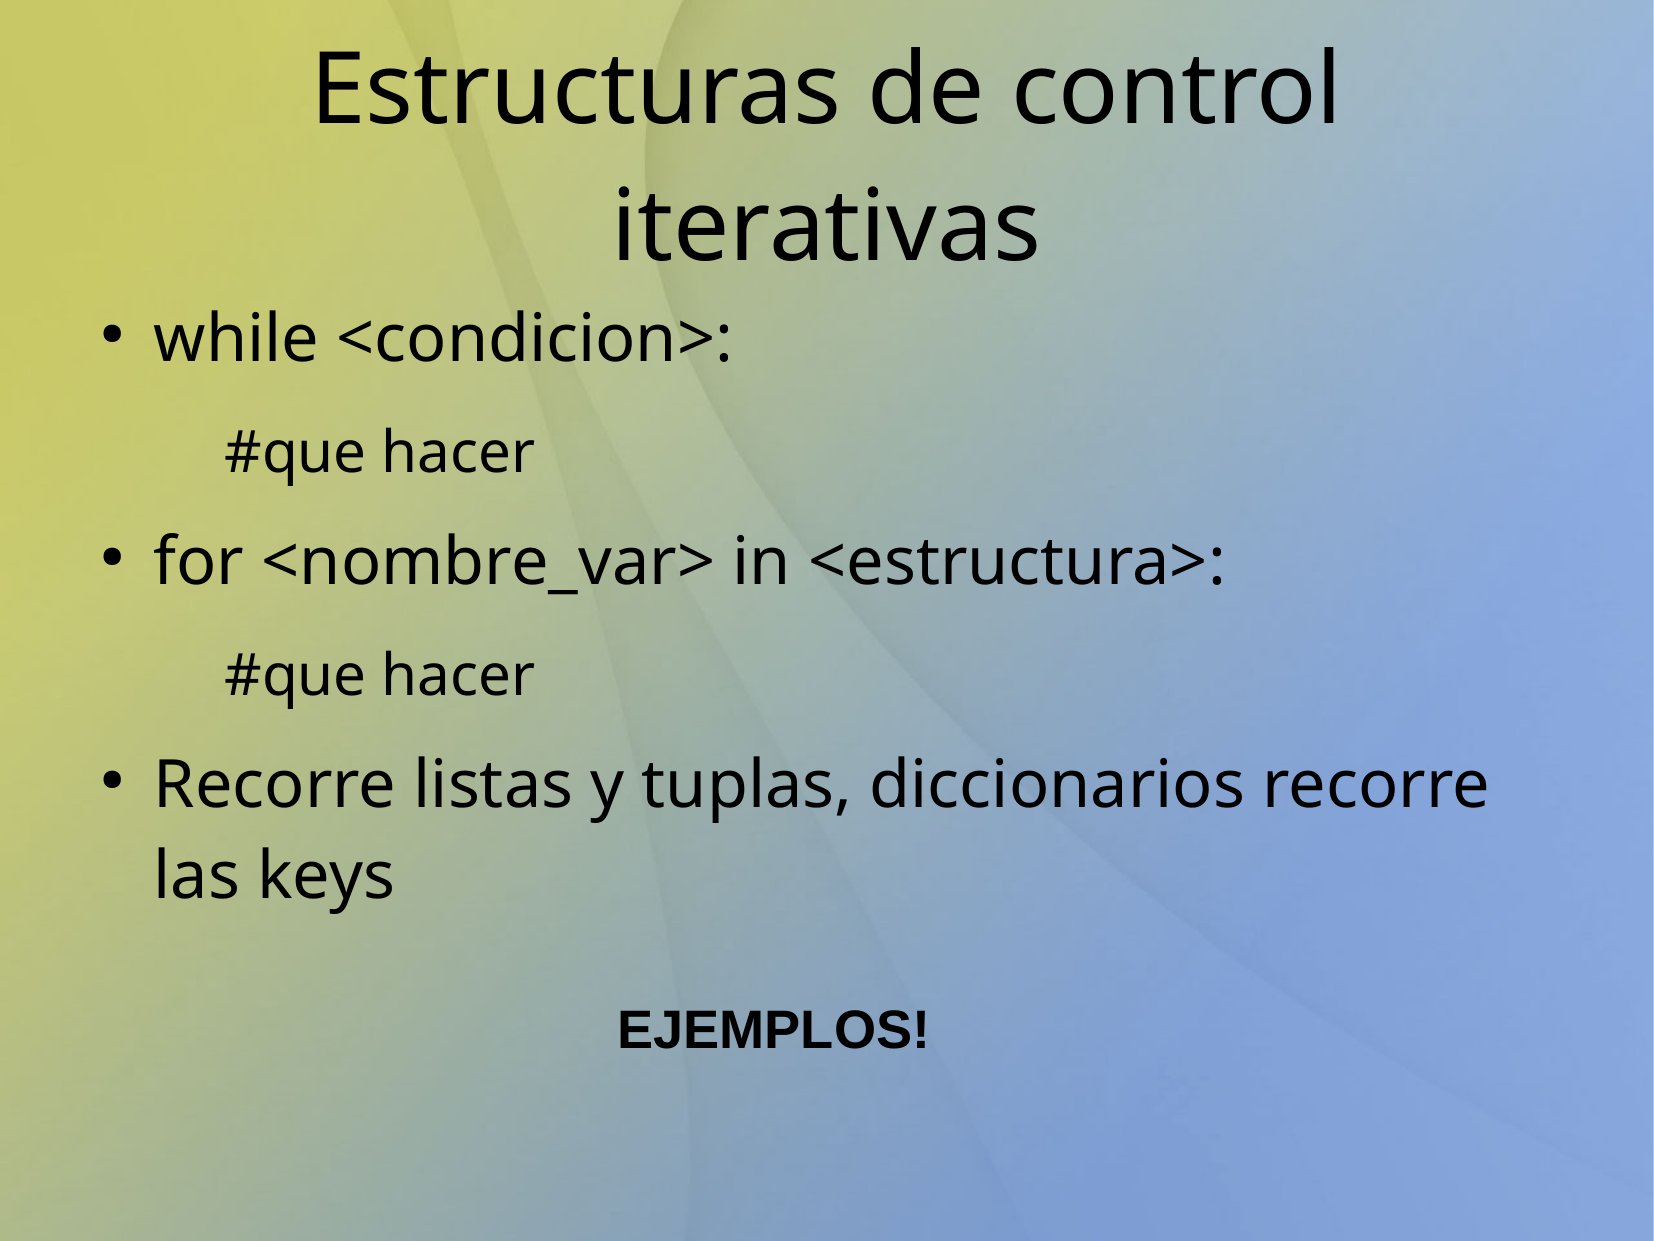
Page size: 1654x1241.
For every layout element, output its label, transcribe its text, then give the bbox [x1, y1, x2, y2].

picture [0, 0, 1654, 1241]
list while <condicion>: #que hacer for <nombre_var> in <estructura>: #que hacer Recorre listas y tuplas, diccionarios recorre las keys [82, 290, 1571, 1010]
title Estructuras de control iterativas [82, 36, 1571, 270]
text_box EJEMPLOS! [602, 992, 969, 1077]
